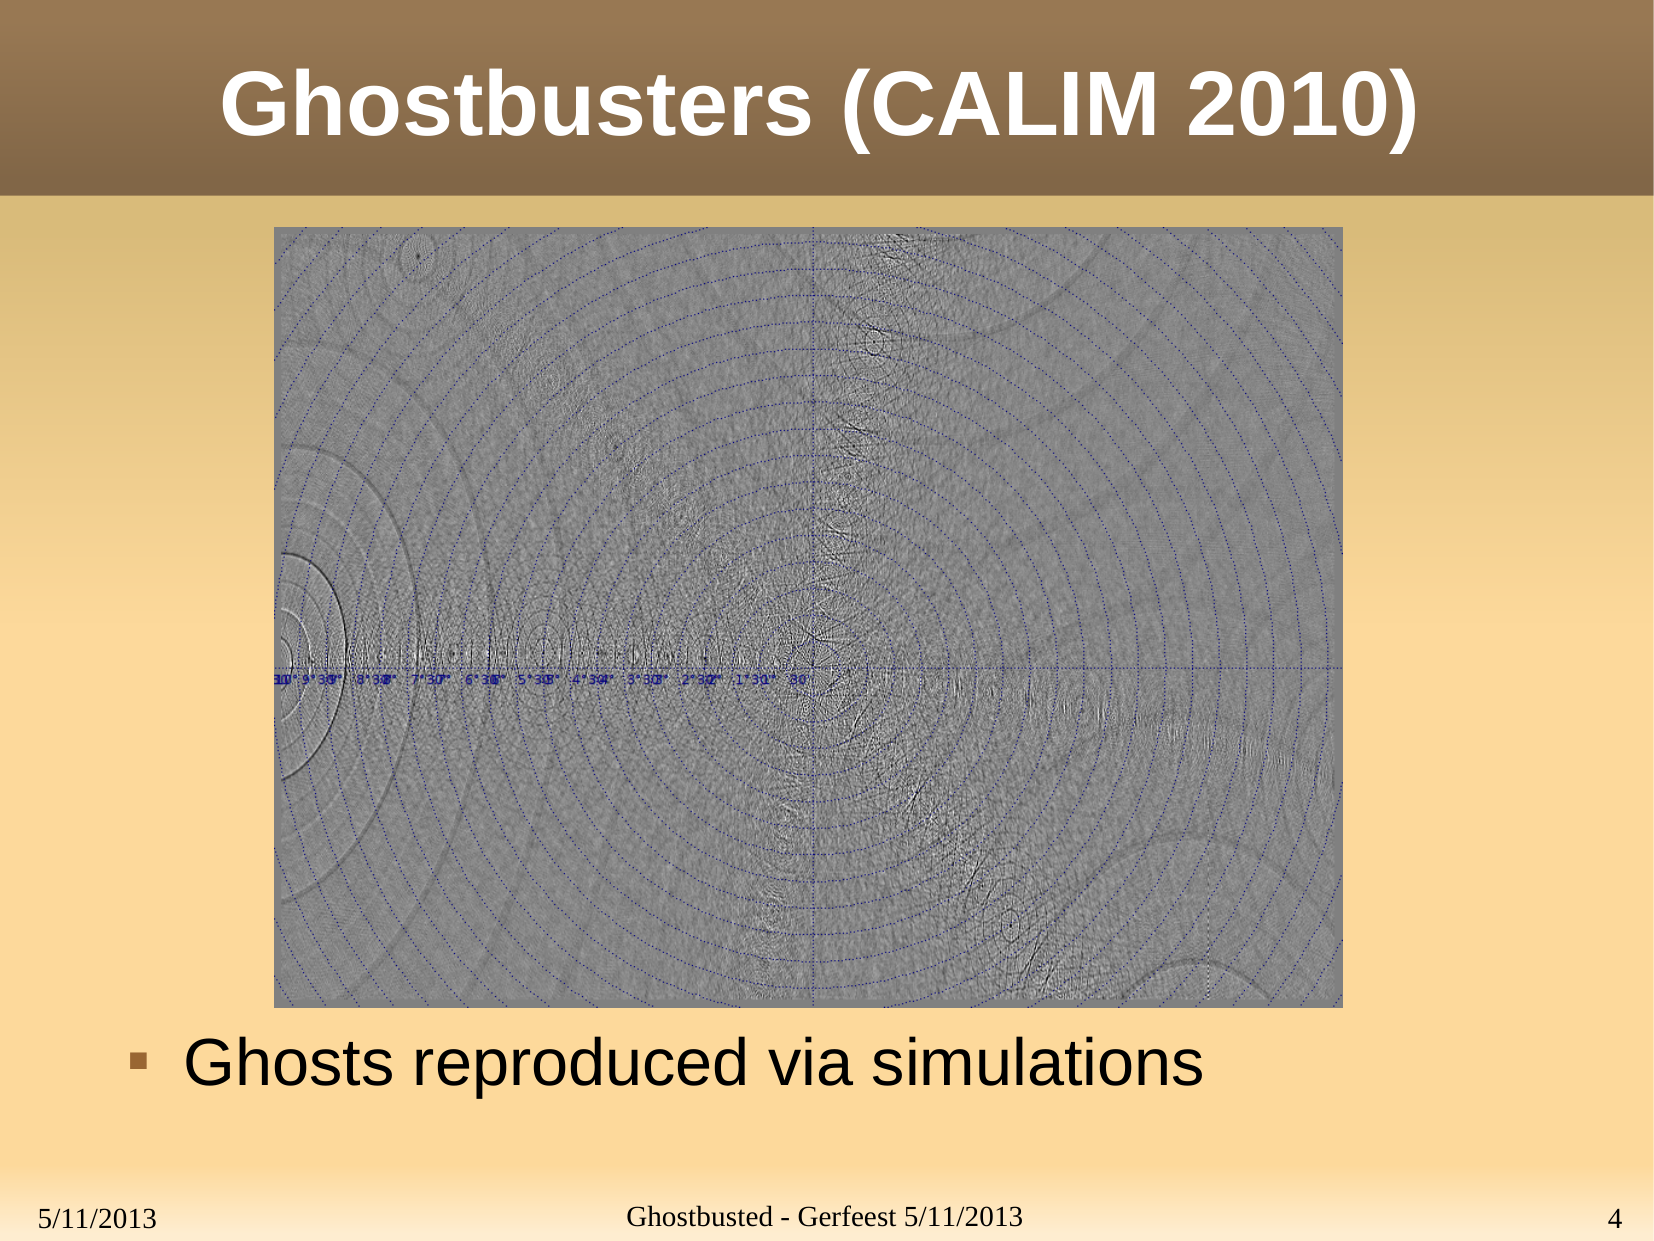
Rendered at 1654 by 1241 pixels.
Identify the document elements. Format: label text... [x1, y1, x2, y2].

title Ghostbusters (CALIM 2010) [76, 0, 1565, 208]
list Ghosts reproduced via simulations [112, 1025, 1601, 1119]
picture [0, 0, 1654, 1241]
